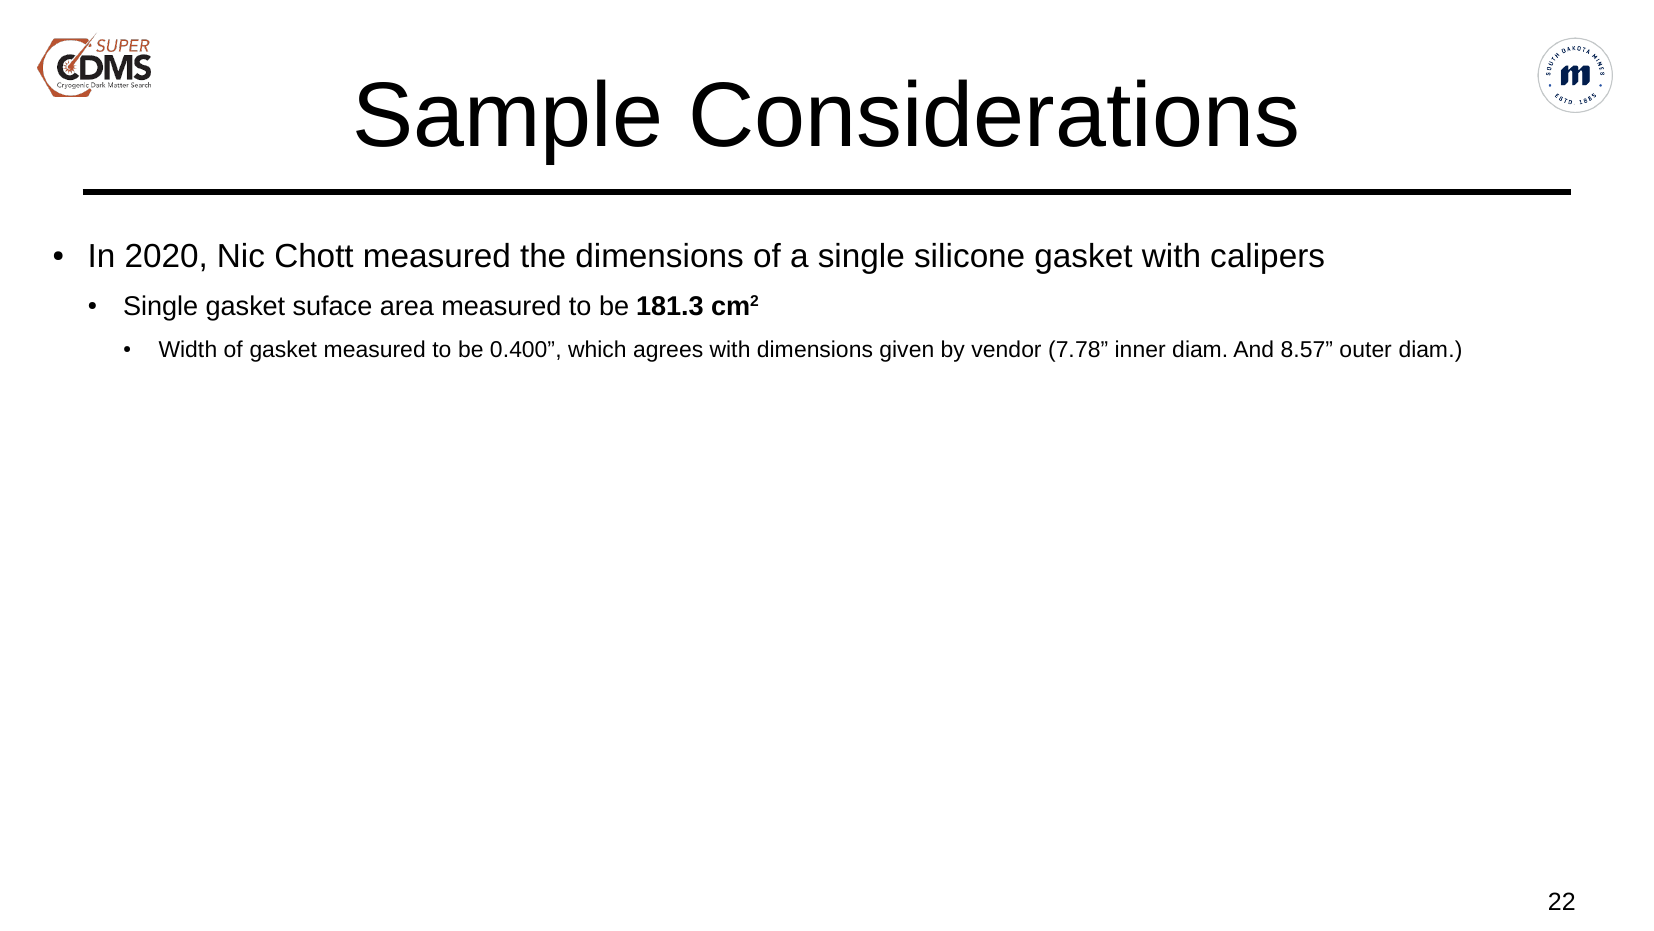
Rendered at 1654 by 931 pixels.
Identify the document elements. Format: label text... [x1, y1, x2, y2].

picture [1571, 37, 1613, 113]
title Sample Considerations [82, 37, 1571, 193]
text_box In 2020, Nic Chott measured the dimensions of a single silicone gasket with calipers Single gasket suface area measured to be 181.3 cm2 Width of gasket measured to be 0.400”, which agrees with dimensions given by vendor (7.78” inner diam. And 8.57” outer diam.) [37, 225, 1613, 901]
picture [37, 32, 151, 97]
